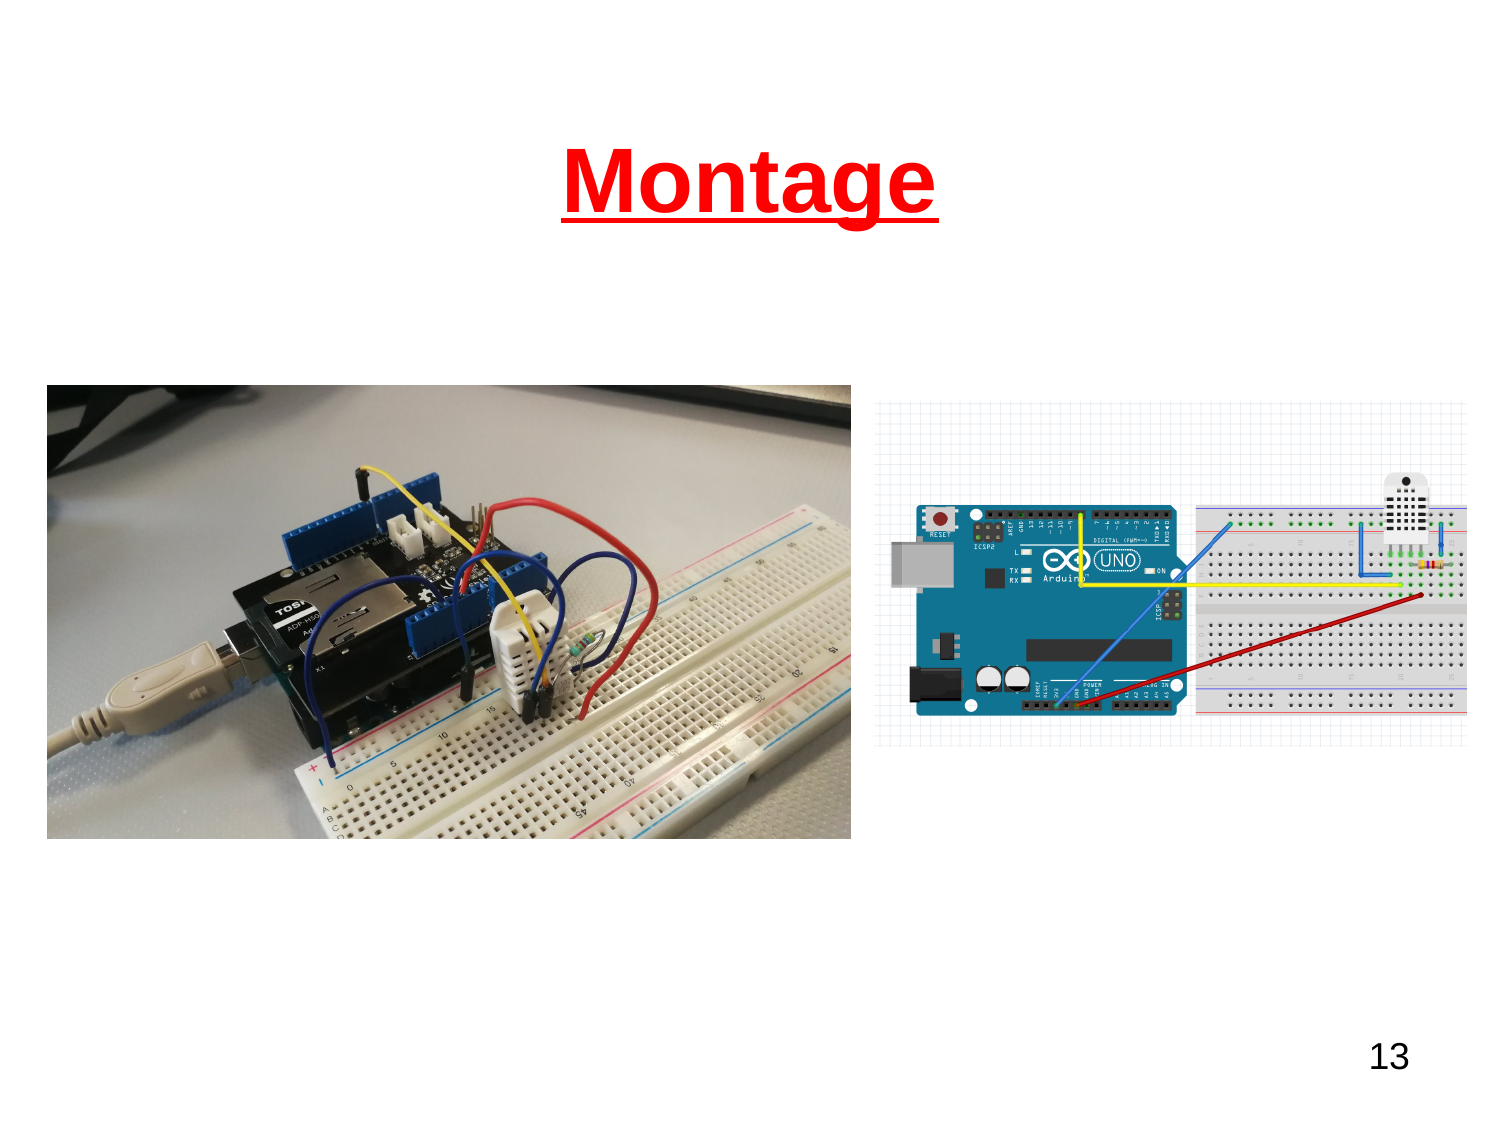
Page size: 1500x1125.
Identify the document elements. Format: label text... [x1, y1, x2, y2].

picture [47, 385, 851, 839]
text_box Montage [0, 113, 1500, 239]
picture [874, 401, 1467, 747]
